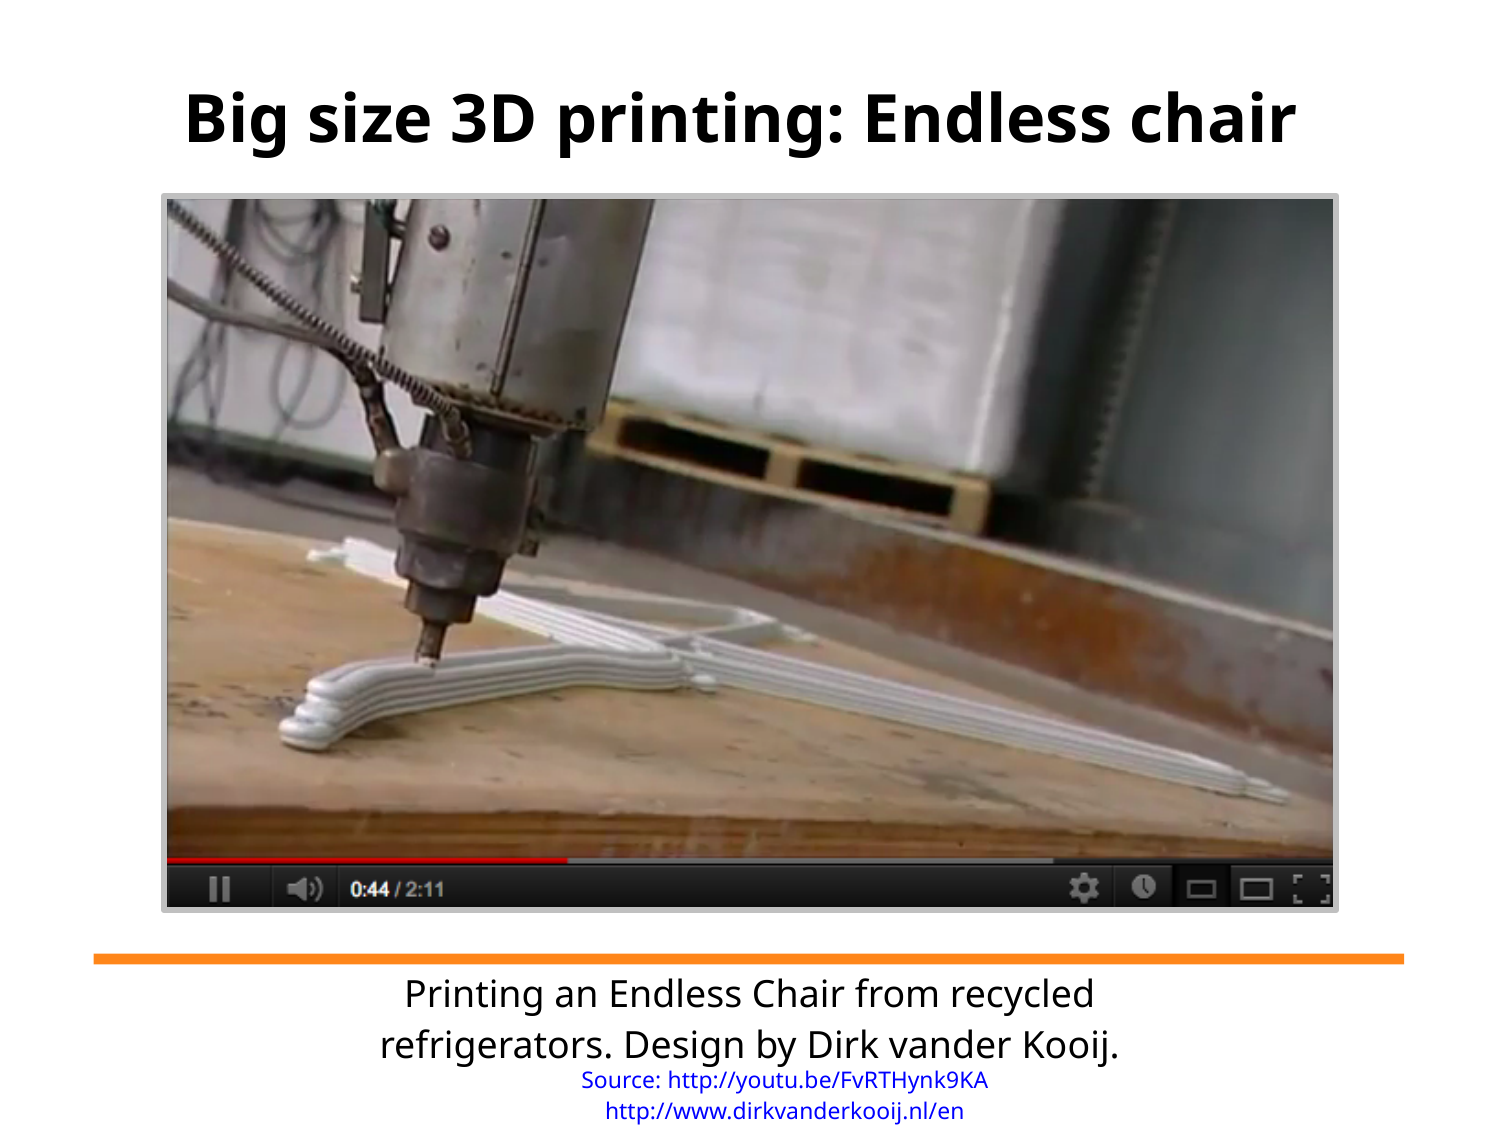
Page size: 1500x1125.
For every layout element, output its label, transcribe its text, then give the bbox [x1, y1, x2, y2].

text_box Source: http://youtu.be/FvRTHynk9KA http://www.dirkvanderkooij.nl/en [566, 1064, 934, 1123]
title Big size 3D printing: Endless chair [75, 44, 1426, 188]
picture [0, 0, 1500, 1125]
text_box Printing an Endless Chair from recycled refrigerators. Design by Dirk vander Kooij. [302, 960, 1198, 1064]
